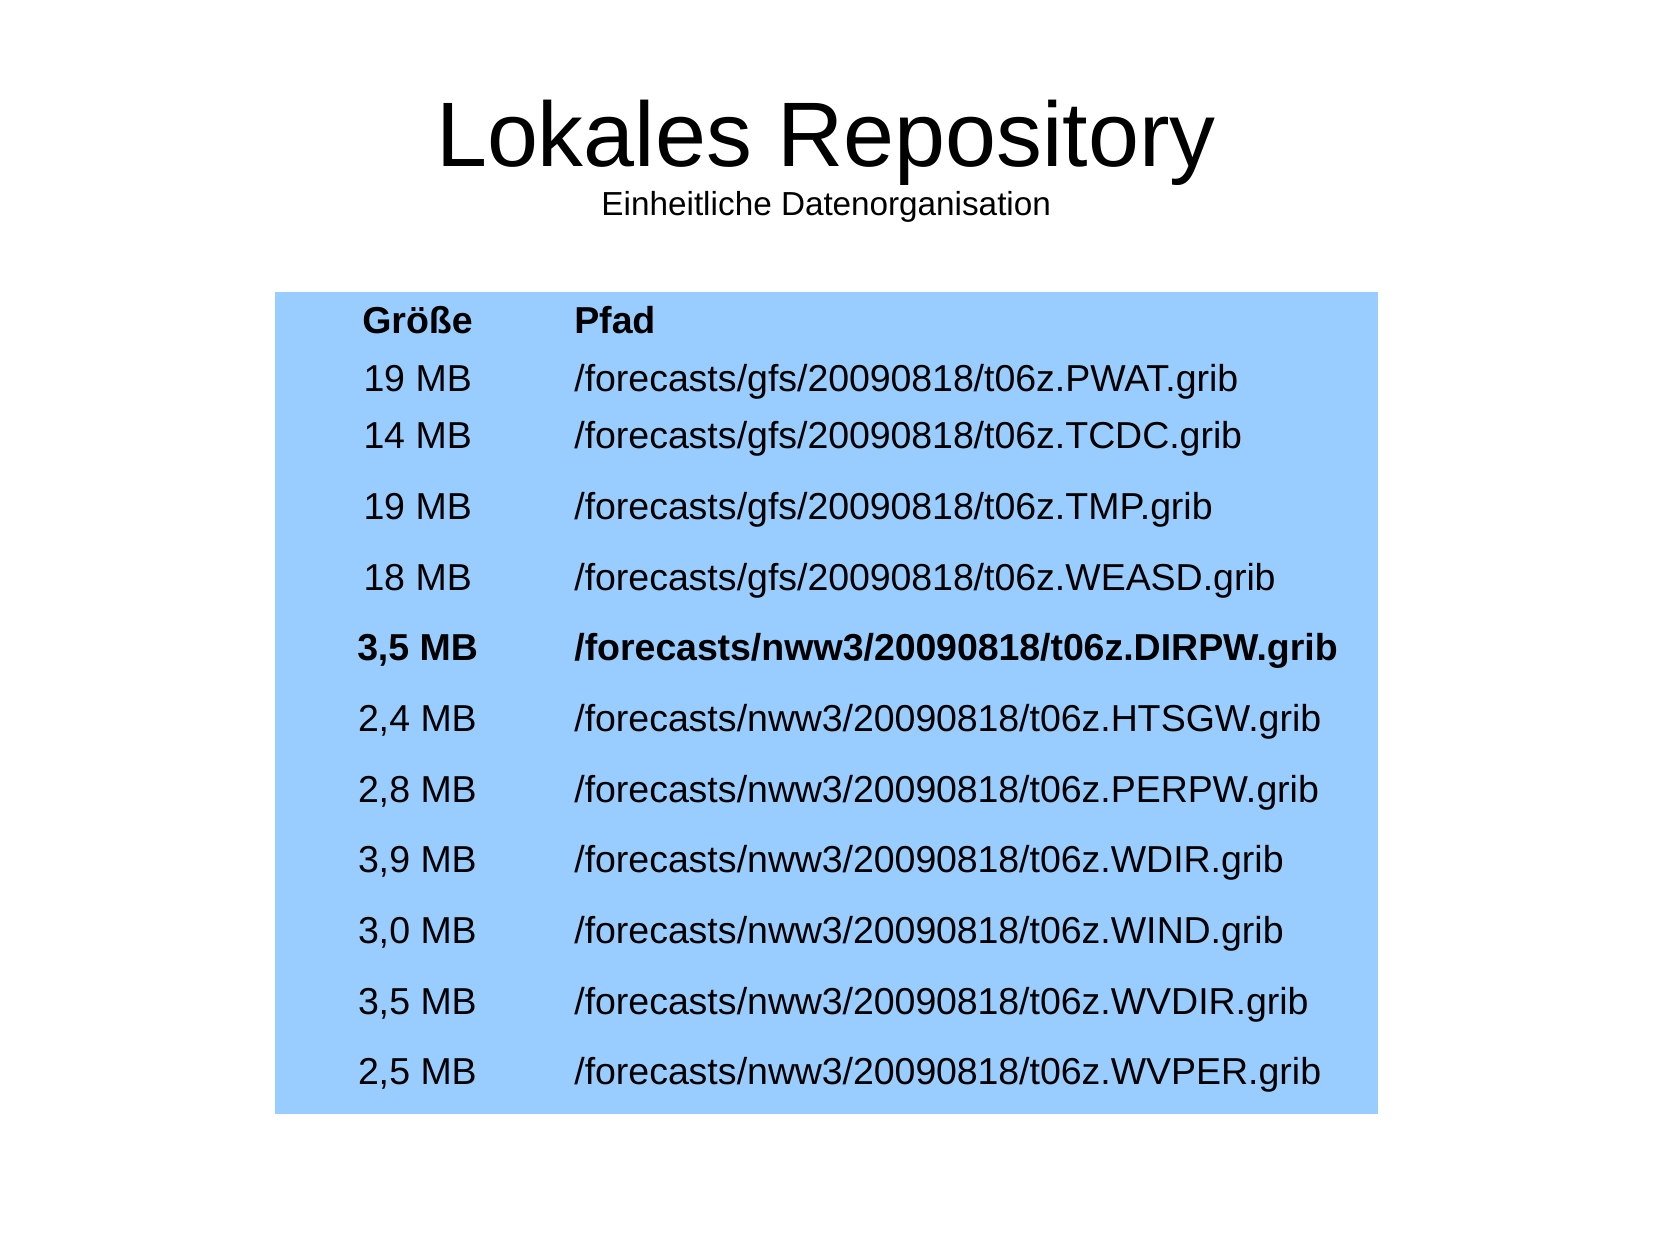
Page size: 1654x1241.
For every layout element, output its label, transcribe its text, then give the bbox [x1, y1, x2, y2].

table_cell /forecasts/gfs/20090818/t06z.TMP.grib [560, 478, 1378, 549]
table_cell /forecasts/nww3/20090818/t06z.PERPW.grib [560, 761, 1378, 831]
table_cell /forecasts/gfs/20090818/t06z.PWAT.grib [560, 350, 1378, 407]
table_header Größe [275, 292, 560, 350]
table_cell 18 MB [275, 549, 560, 619]
table_cell /forecasts/nww3/20090818/t06z.DIRPW.grib [560, 619, 1378, 690]
title Lokales Repository Einheitliche Datenorganisation [82, 56, 1571, 250]
table_cell 3,0 MB [275, 902, 560, 973]
table_cell /forecasts/nww3/20090818/t06z.WVDIR.grib [560, 973, 1378, 1043]
table_header Pfad [560, 292, 1378, 350]
table_cell 2,5 MB [275, 1043, 560, 1114]
table_cell 19 MB [275, 350, 560, 407]
table_cell 3,5 MB [275, 619, 560, 690]
table_cell 2,8 MB [275, 761, 560, 831]
table_cell /forecasts/gfs/20090818/t06z.TCDC.grib [560, 407, 1378, 478]
table_cell /forecasts/nww3/20090818/t06z.HTSGW.grib [560, 690, 1378, 761]
table_cell 14 MB [275, 407, 560, 478]
table_cell /forecasts/nww3/20090818/t06z.WDIR.grib [560, 831, 1378, 902]
table_cell /forecasts/nww3/20090818/t06z.WVPER.grib [560, 1043, 1378, 1114]
table_cell /forecasts/nww3/20090818/t06z.WIND.grib [560, 902, 1378, 973]
table_cell 3,9 MB [275, 831, 560, 902]
table_cell /forecasts/gfs/20090818/t06z.WEASD.grib [560, 549, 1378, 619]
table_cell 2,4 MB [275, 690, 560, 761]
table_cell 3,5 MB [275, 973, 560, 1043]
table_cell 19 MB [275, 478, 560, 549]
